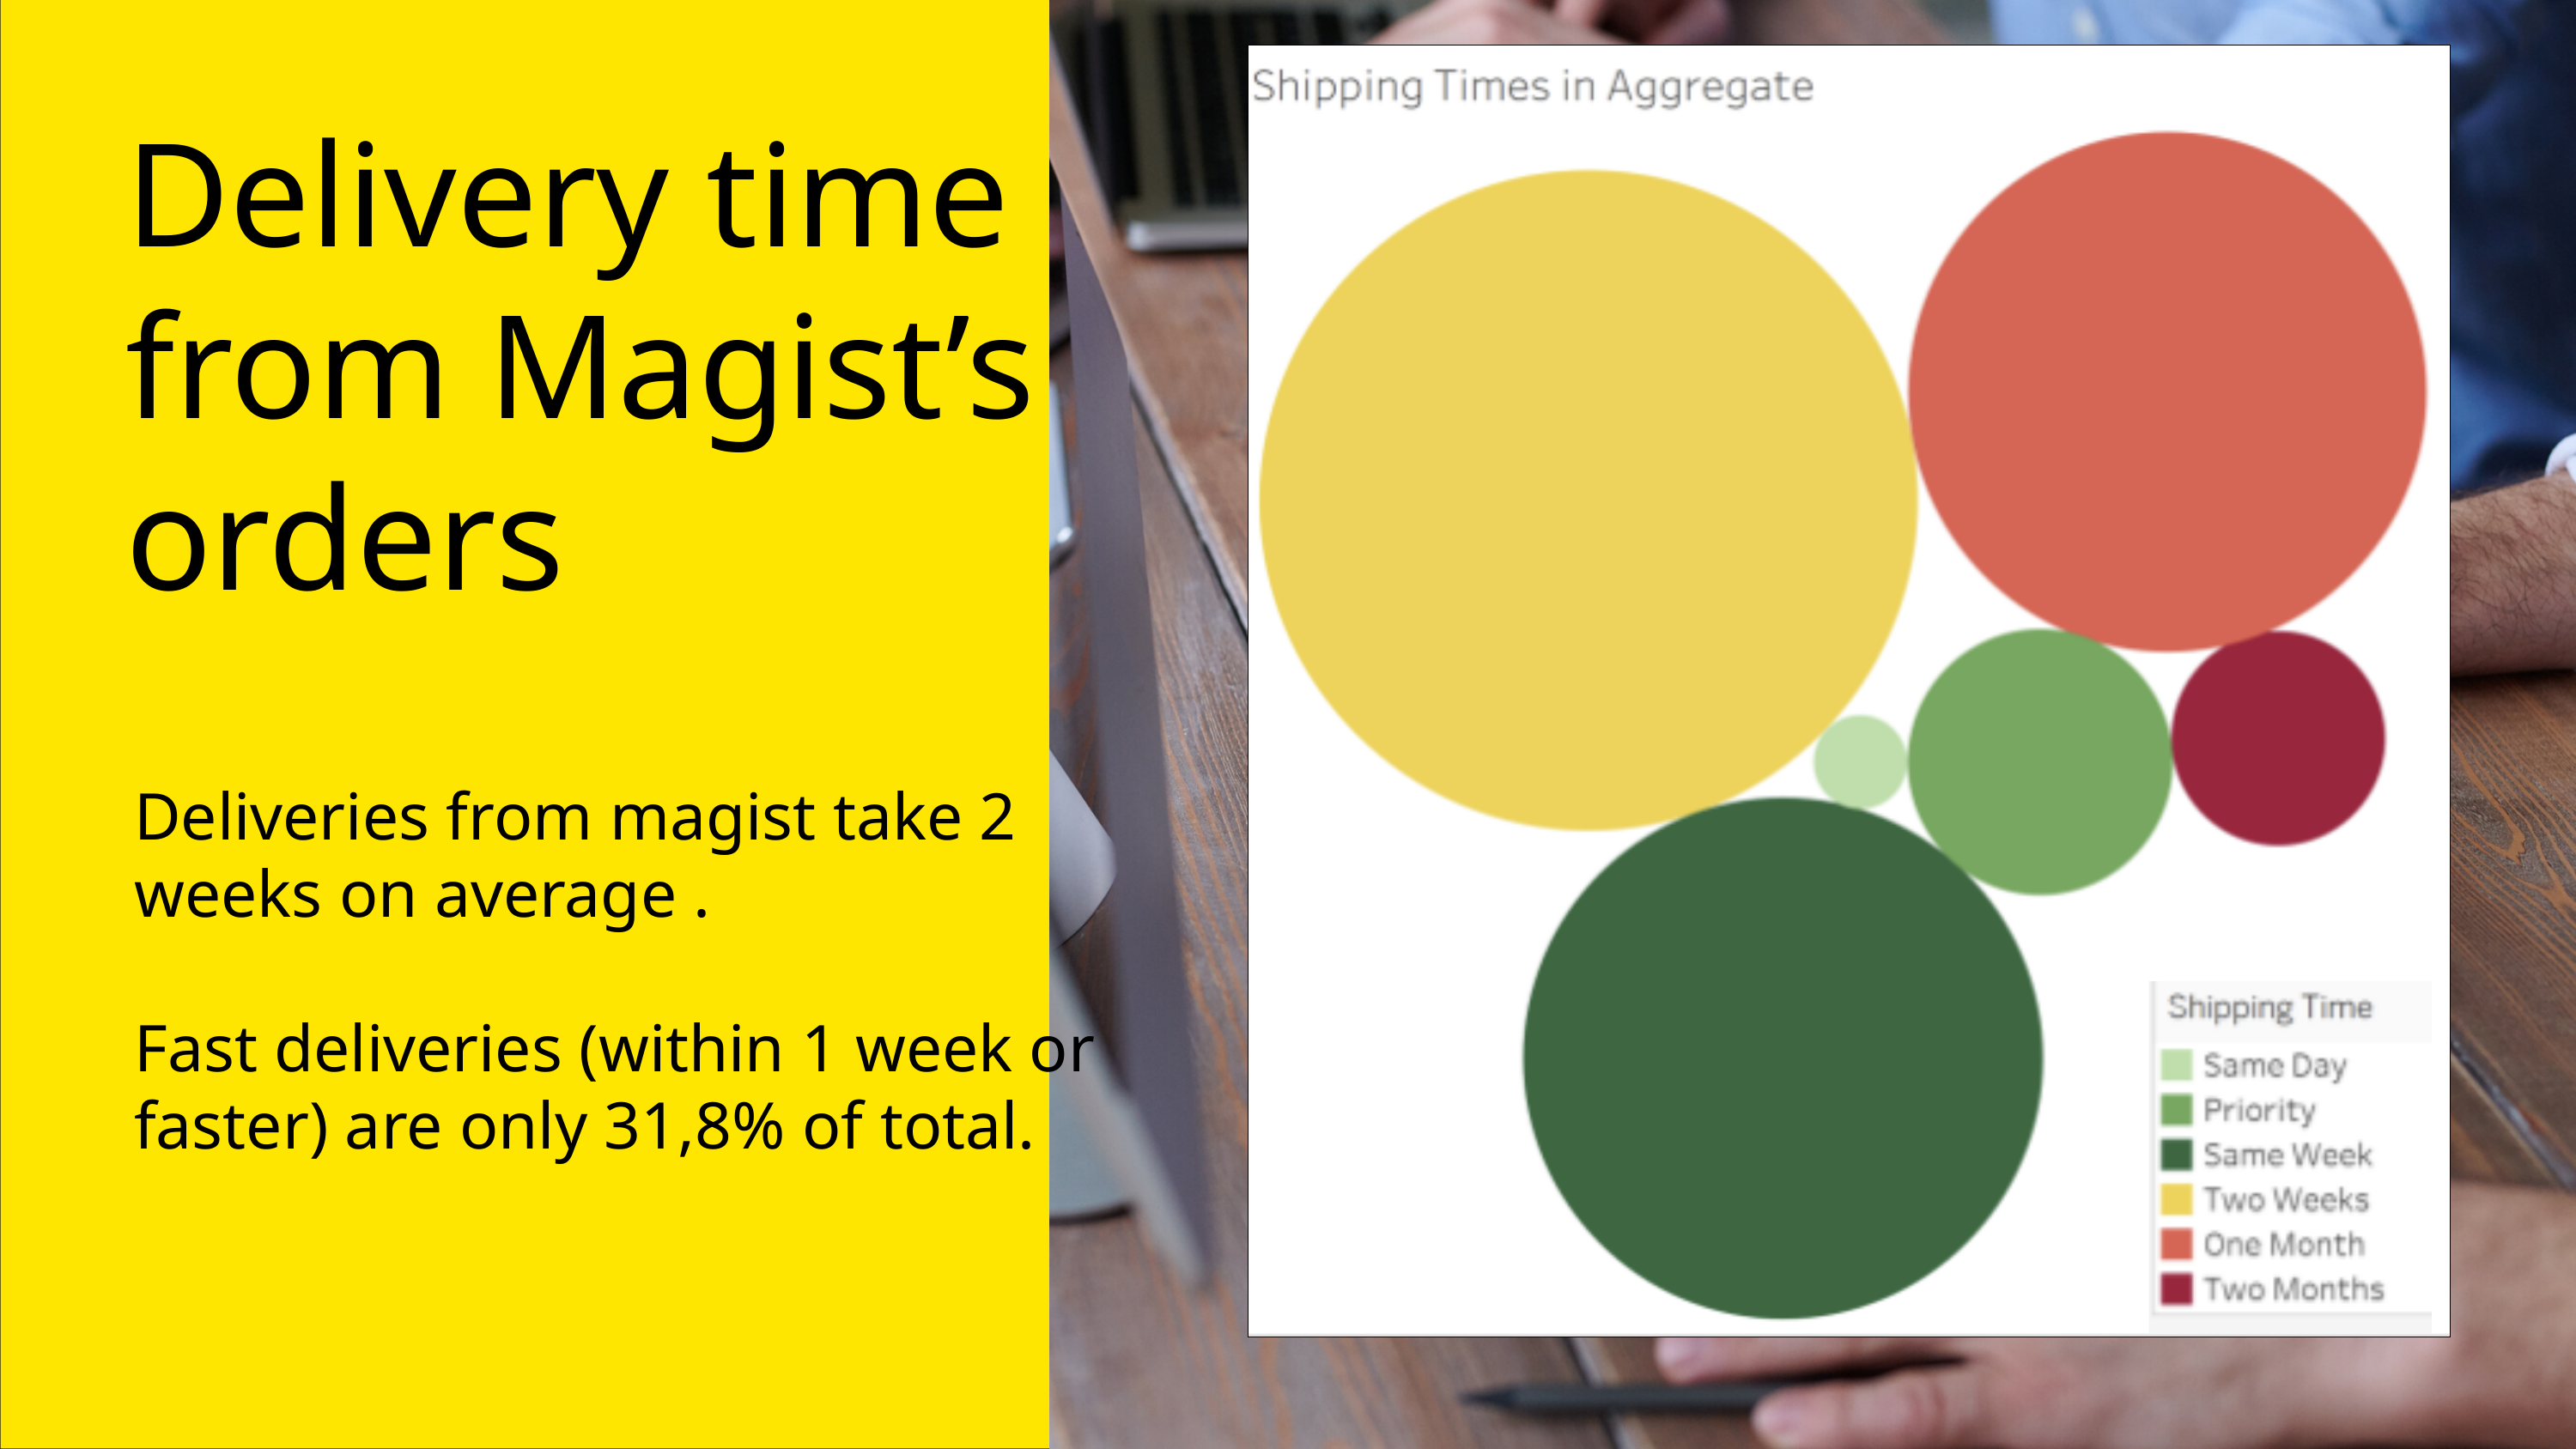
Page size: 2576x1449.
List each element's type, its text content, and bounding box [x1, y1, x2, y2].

text_box Delivery time from Magist’s orders [125, 104, 1192, 619]
picture [1049, 0, 2576, 1449]
text_box [0, 0, 1049, 1449]
text_box Deliveries from magist take 2 weeks on average . Fast deliveries (within 1 week or faster) are only 31,8% of total. [134, 775, 1102, 1162]
